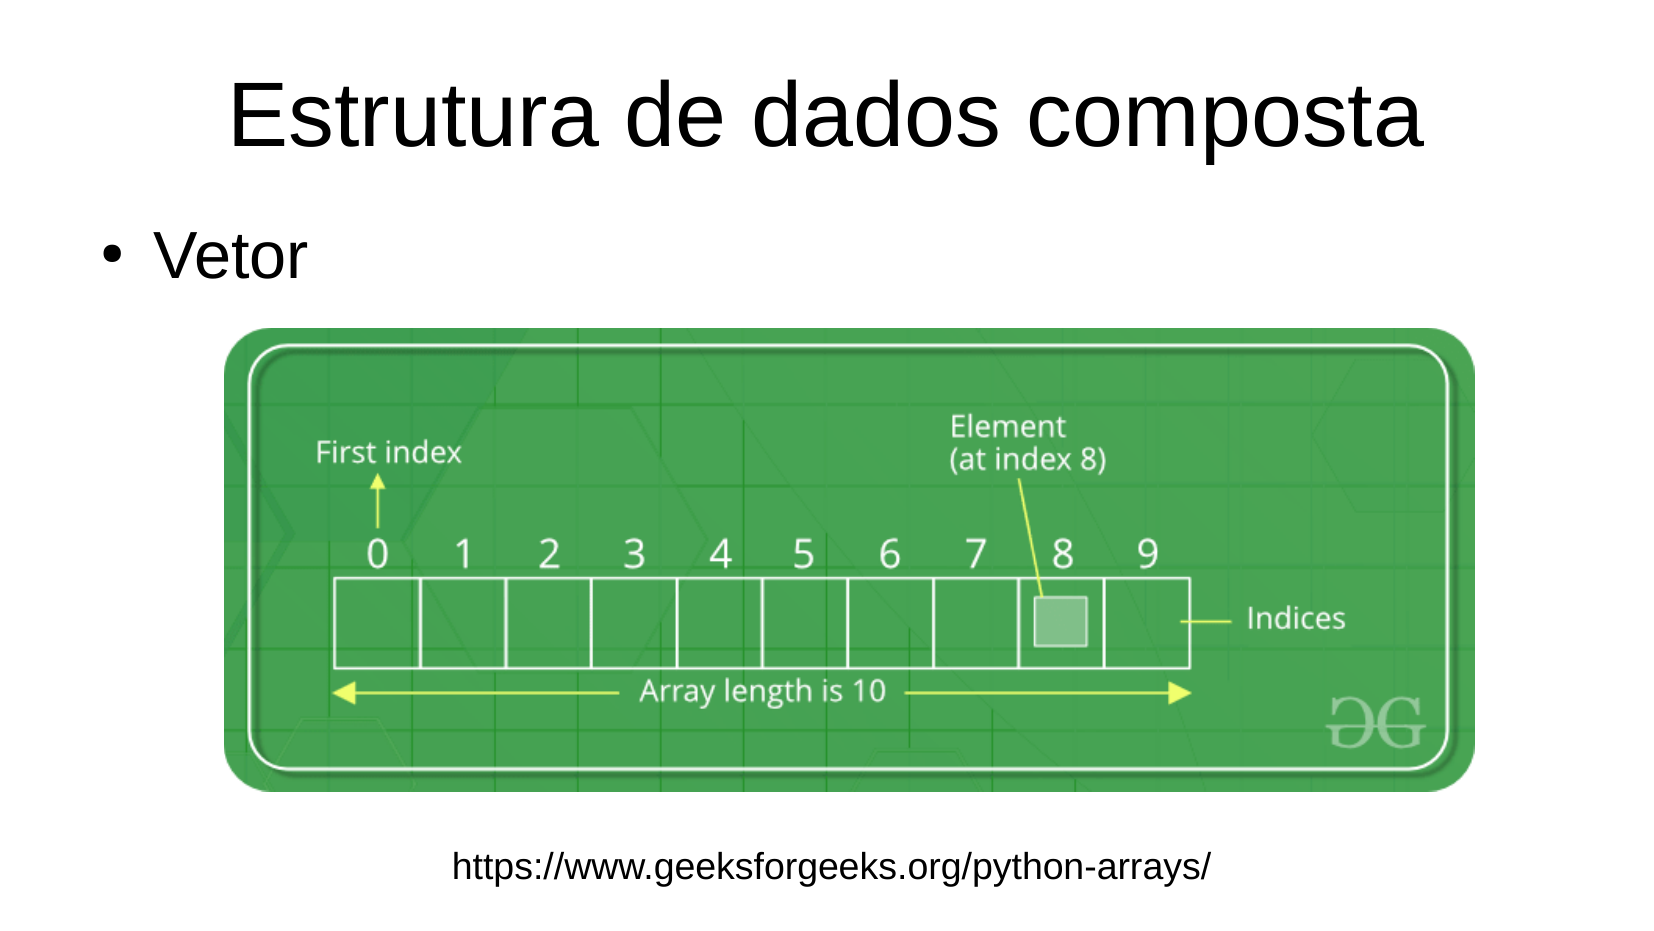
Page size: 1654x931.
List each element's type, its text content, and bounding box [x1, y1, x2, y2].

list Vetor [82, 217, 1571, 758]
text_box https://www.geeksforgeeks.org/python-arrays/ [437, 838, 1595, 896]
title Estrutura de dados composta [82, 37, 1571, 193]
picture [224, 328, 1475, 792]
